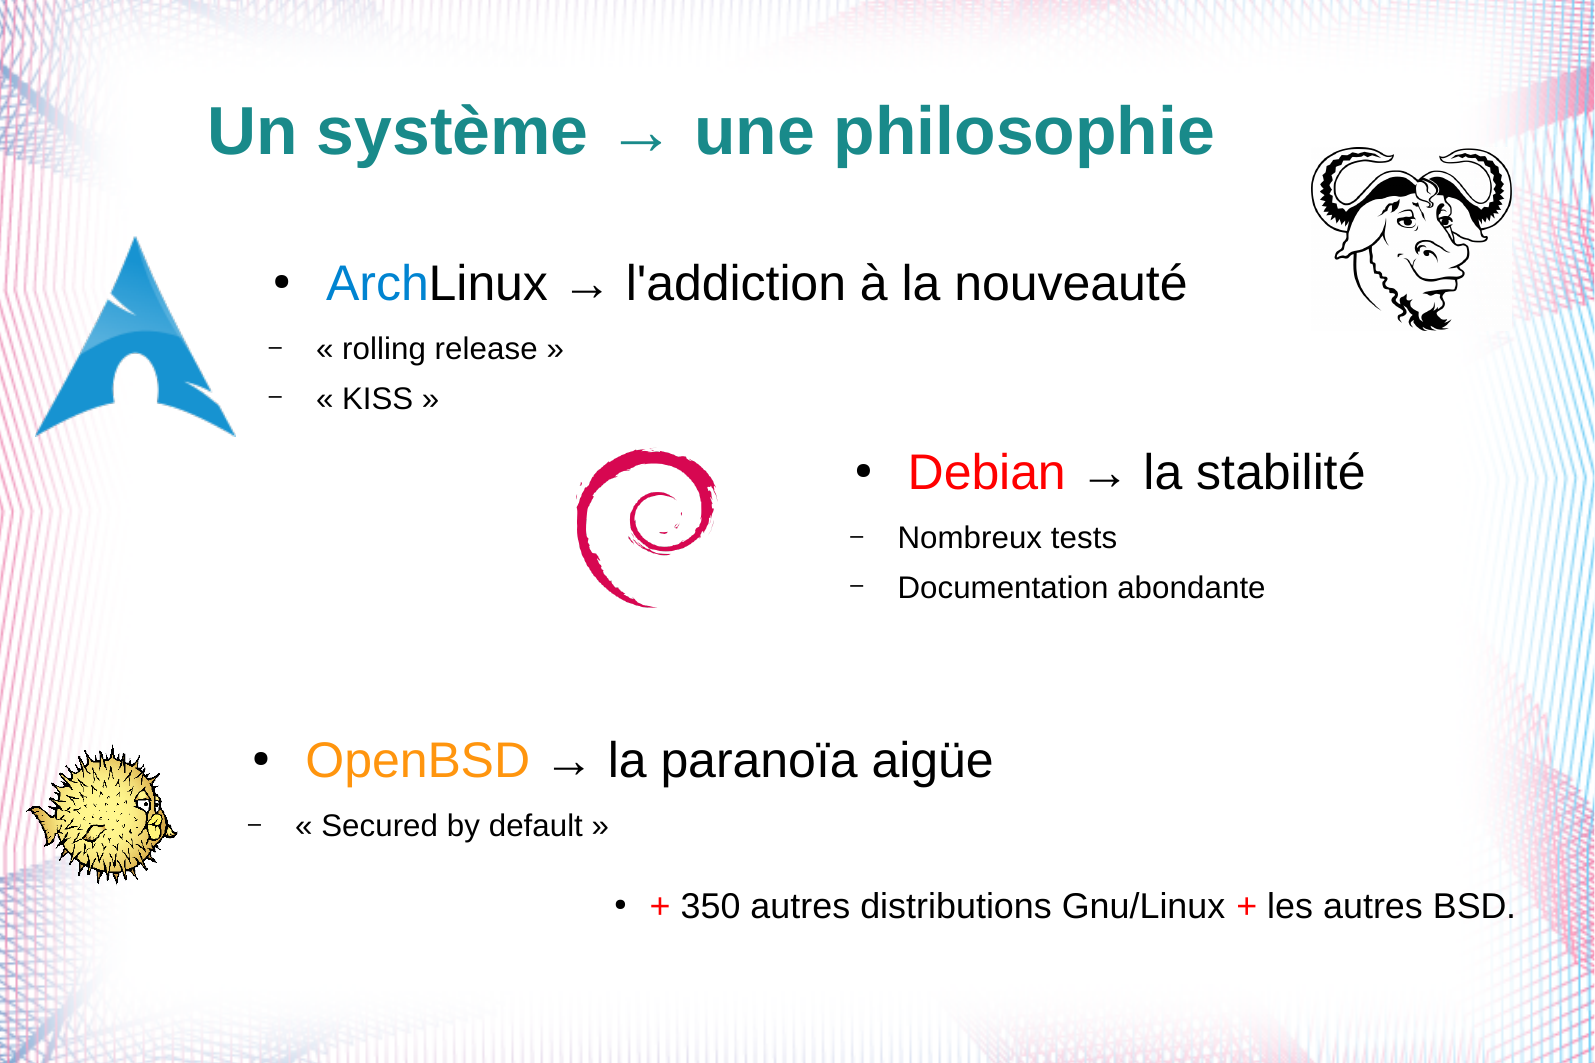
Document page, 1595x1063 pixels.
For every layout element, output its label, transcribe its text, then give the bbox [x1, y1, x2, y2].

list OpenBSD → la paranoïa aigüe « Secured by default » [82, 732, 1288, 863]
list + 350 autres distributions Gnu/Linux + les autres BSD. [153, 885, 1560, 934]
list ArchLinux → l'addiction à la nouveauté « rolling release » « KISS » [103, 255, 1229, 473]
picture [0, 0, 1595, 1063]
title Un système → une philosophie [56, 42, 1367, 220]
list Debian → la stabilité Nombreux tests Documentation abondante [685, 444, 1412, 626]
